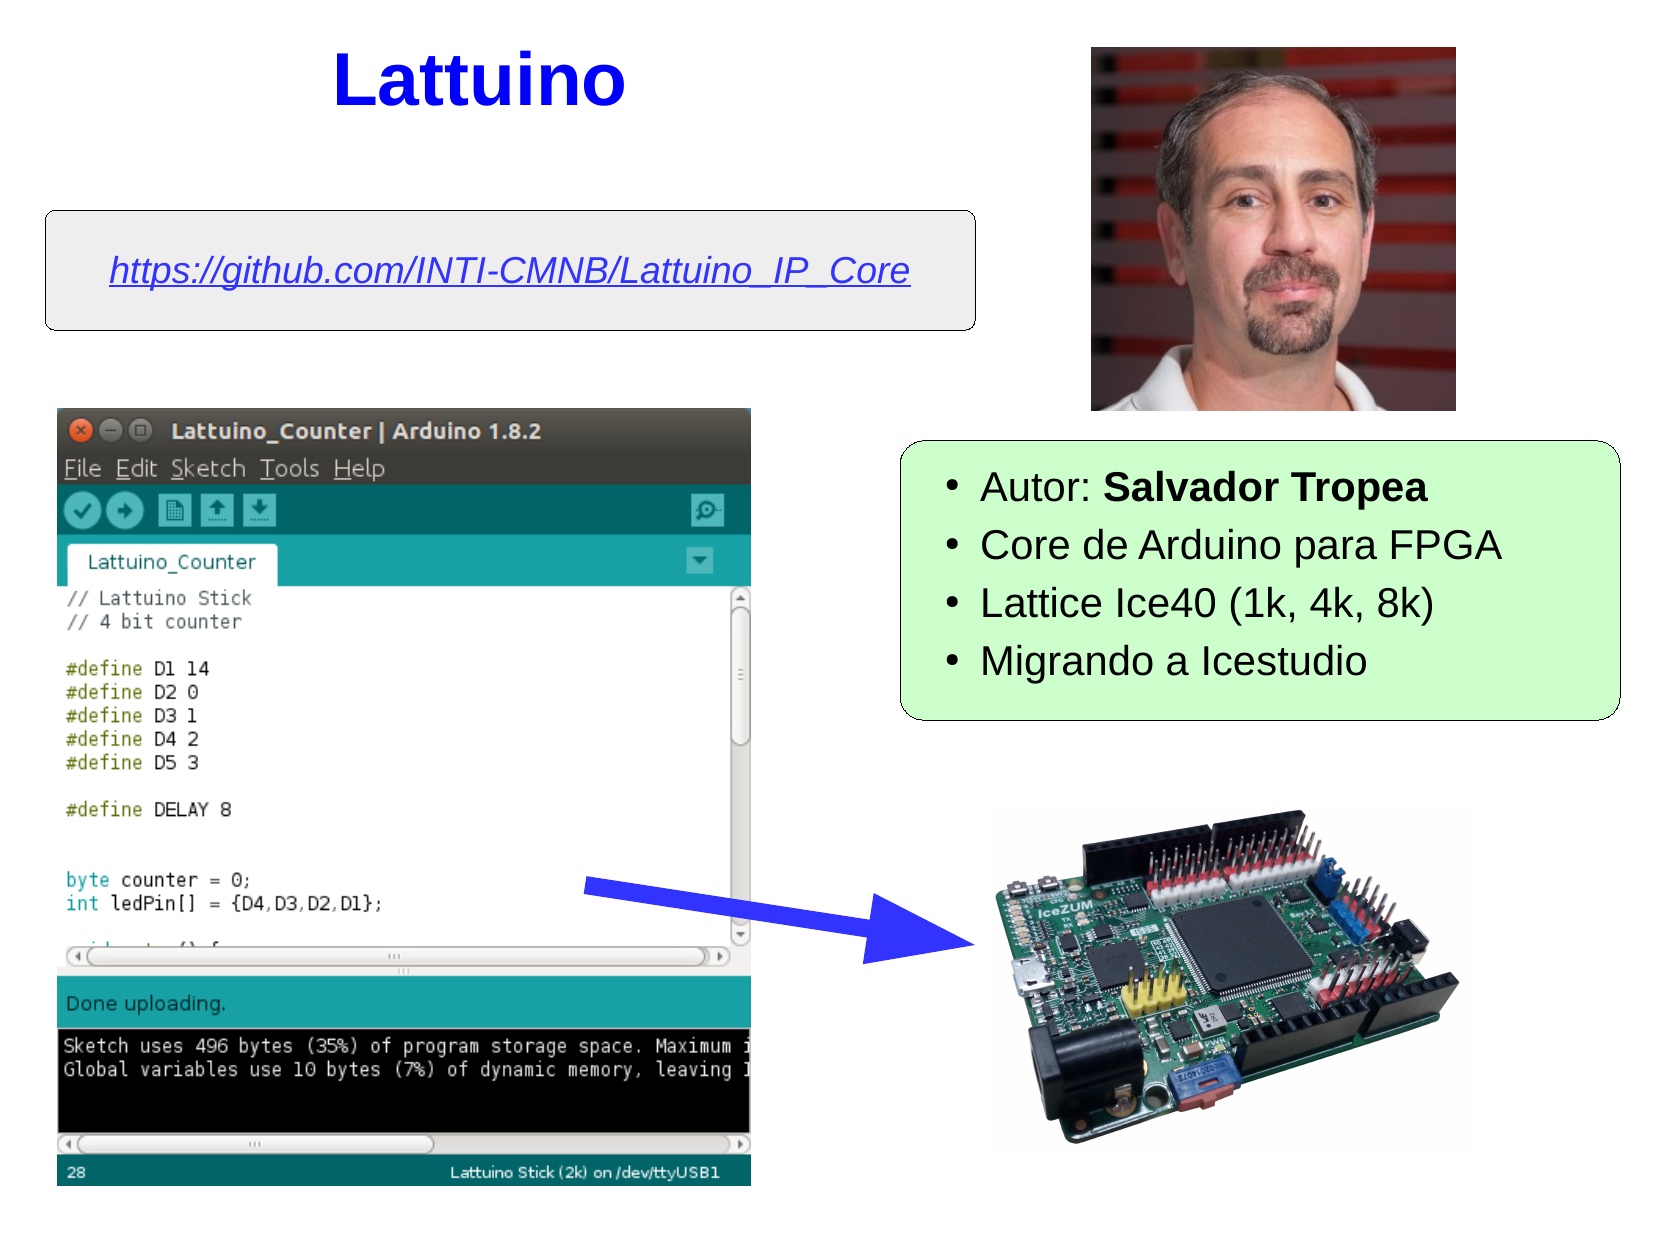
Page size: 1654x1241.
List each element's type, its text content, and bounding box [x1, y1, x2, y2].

picture [57, 408, 751, 1186]
text_box https://github.com/INTI-CMNB/Lattuino_IP_Core [45, 210, 976, 331]
picture [1091, 47, 1456, 411]
text_box Autor: Salvador Tropea Core de Arduino para FPGA Lattice Ice40 (1k, 4k, 8k) Migrando a Icestudio [930, 455, 1621, 856]
text_box [900, 440, 1619, 721]
picture [990, 804, 1471, 1156]
text_box Lattuino [150, 30, 811, 167]
